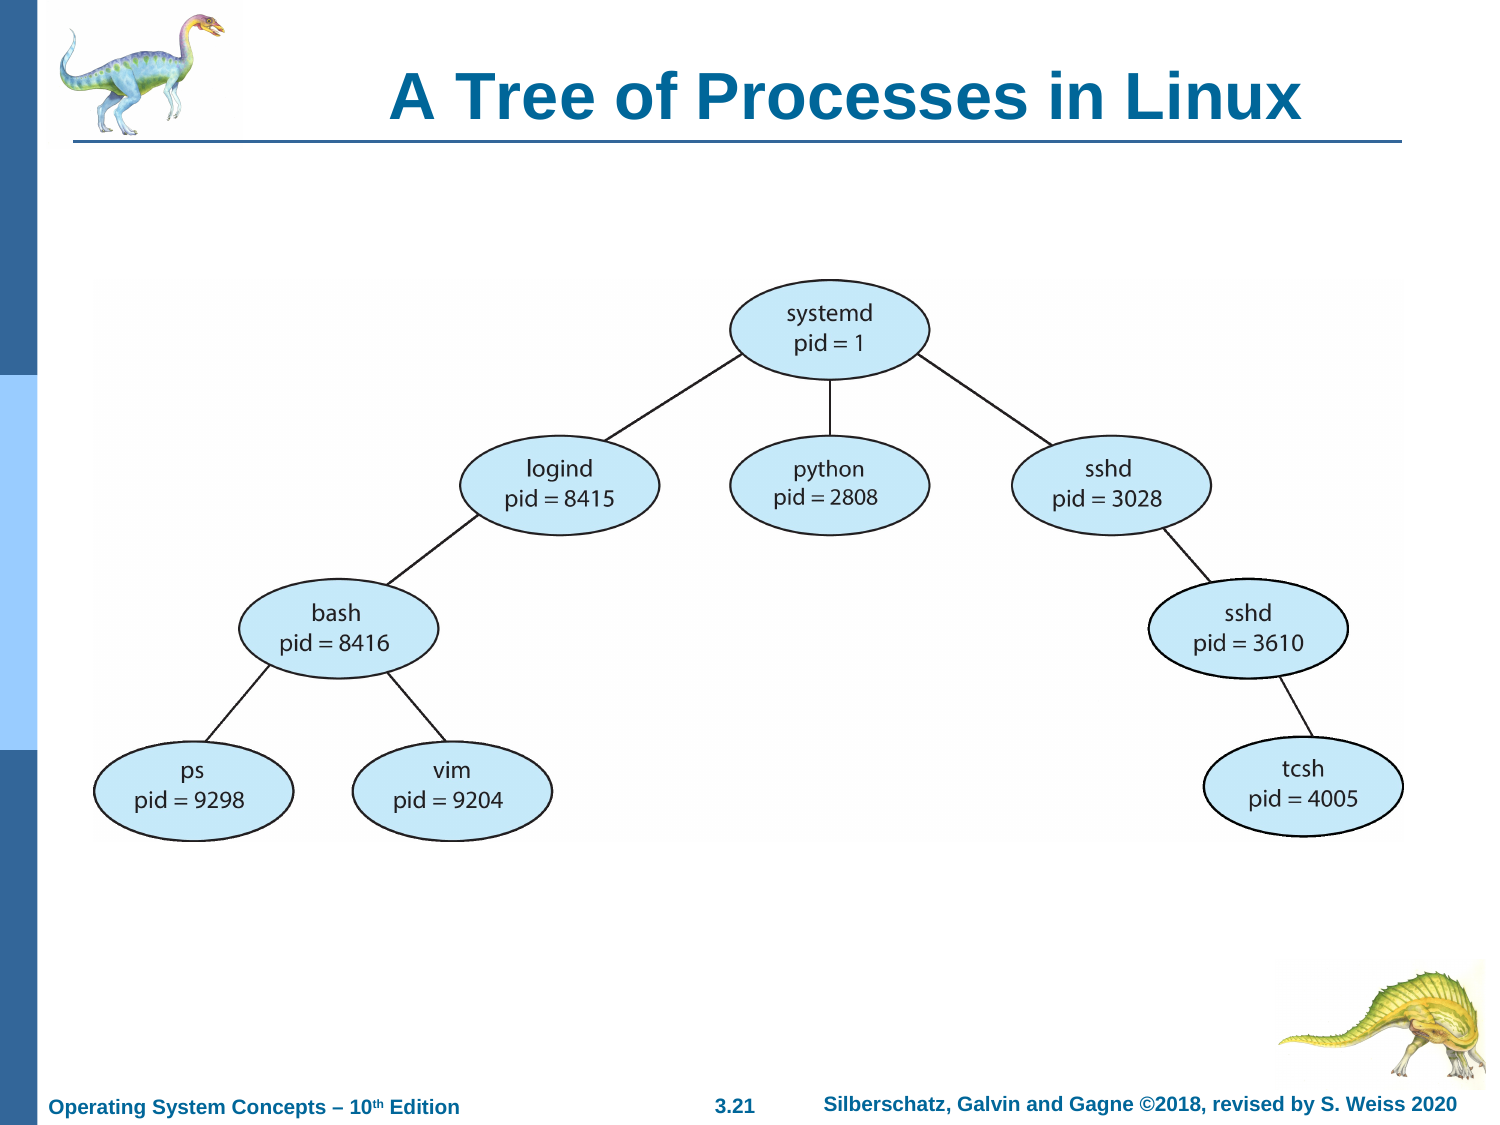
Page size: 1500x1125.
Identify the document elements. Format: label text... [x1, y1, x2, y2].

picture [93, 279, 1404, 842]
picture [1140, 1096, 1148, 1101]
picture [46, 0, 243, 149]
picture [1275, 959, 1486, 1090]
title A Tree of Processes in Linux [171, 45, 1500, 141]
